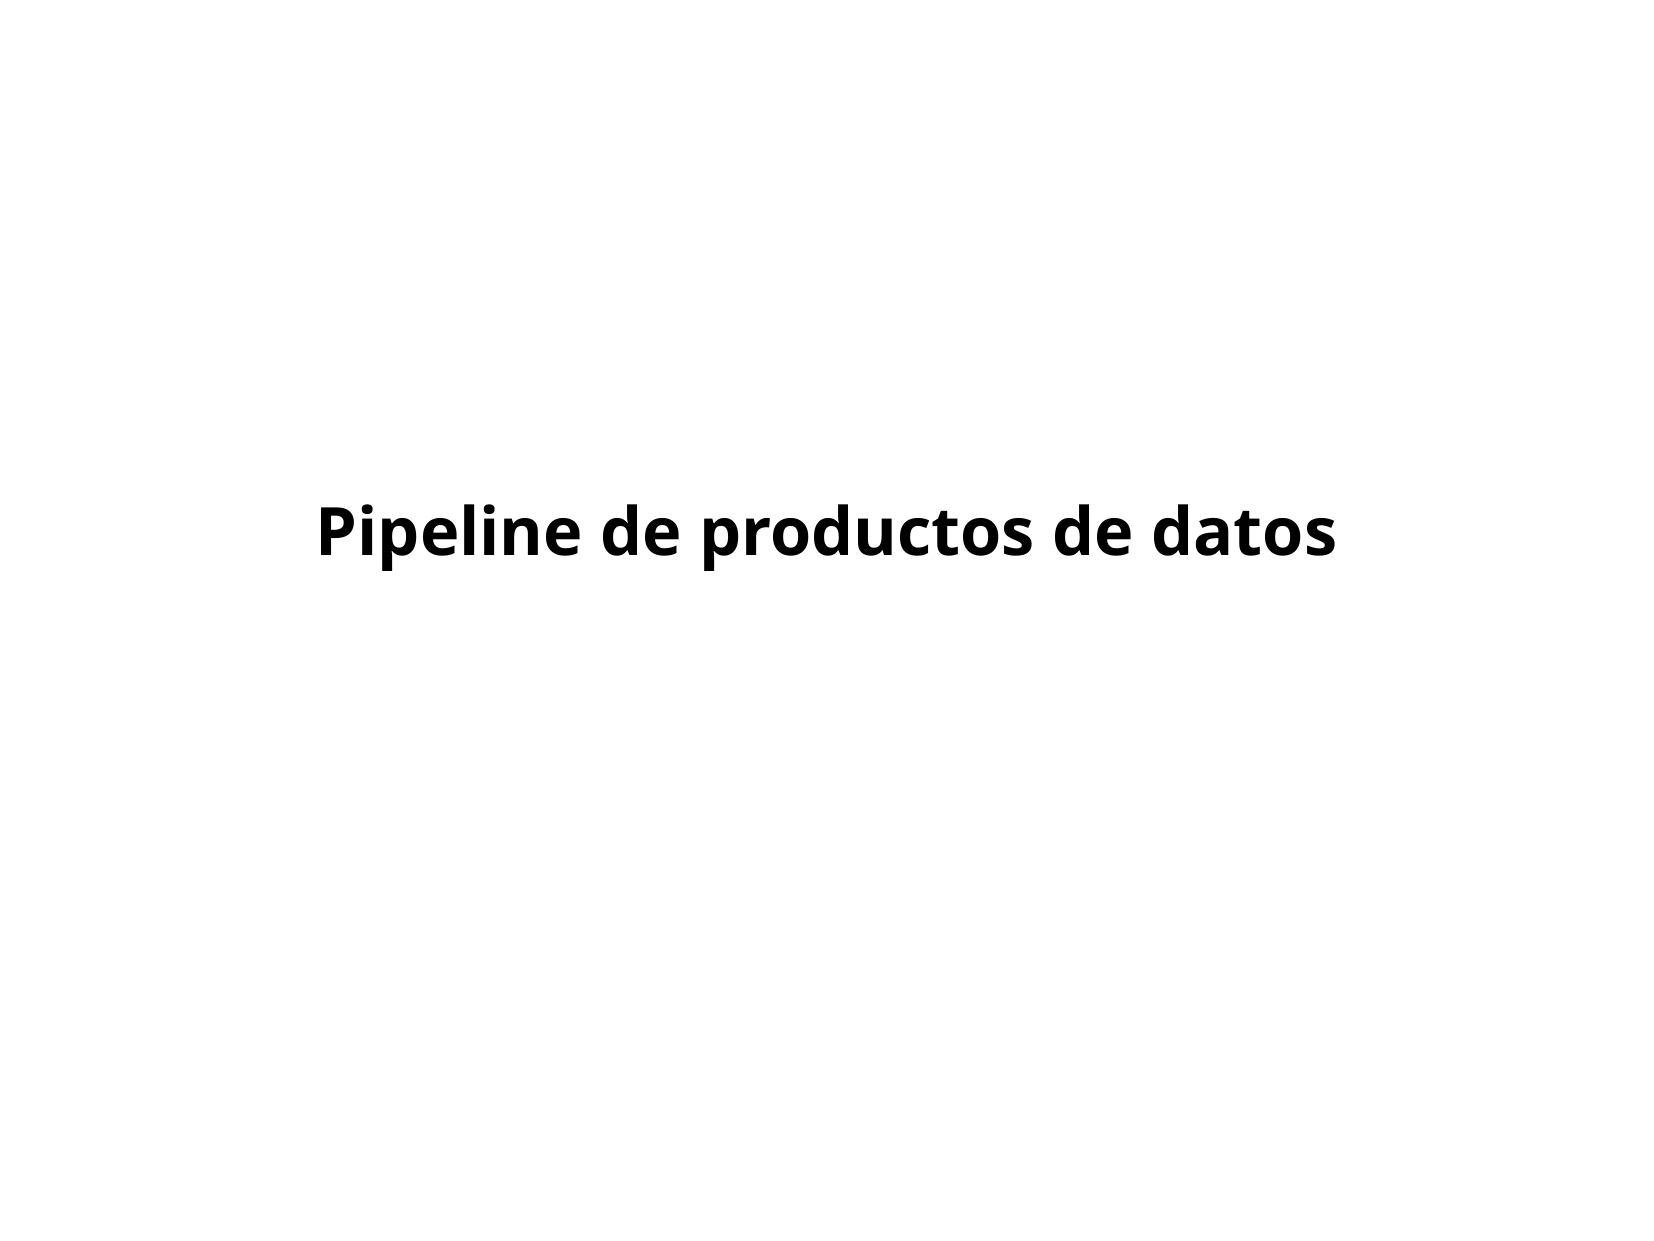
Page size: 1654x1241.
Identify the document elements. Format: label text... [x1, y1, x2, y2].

subtitle Pipeline de productos de datos [82, 49, 1571, 1010]
